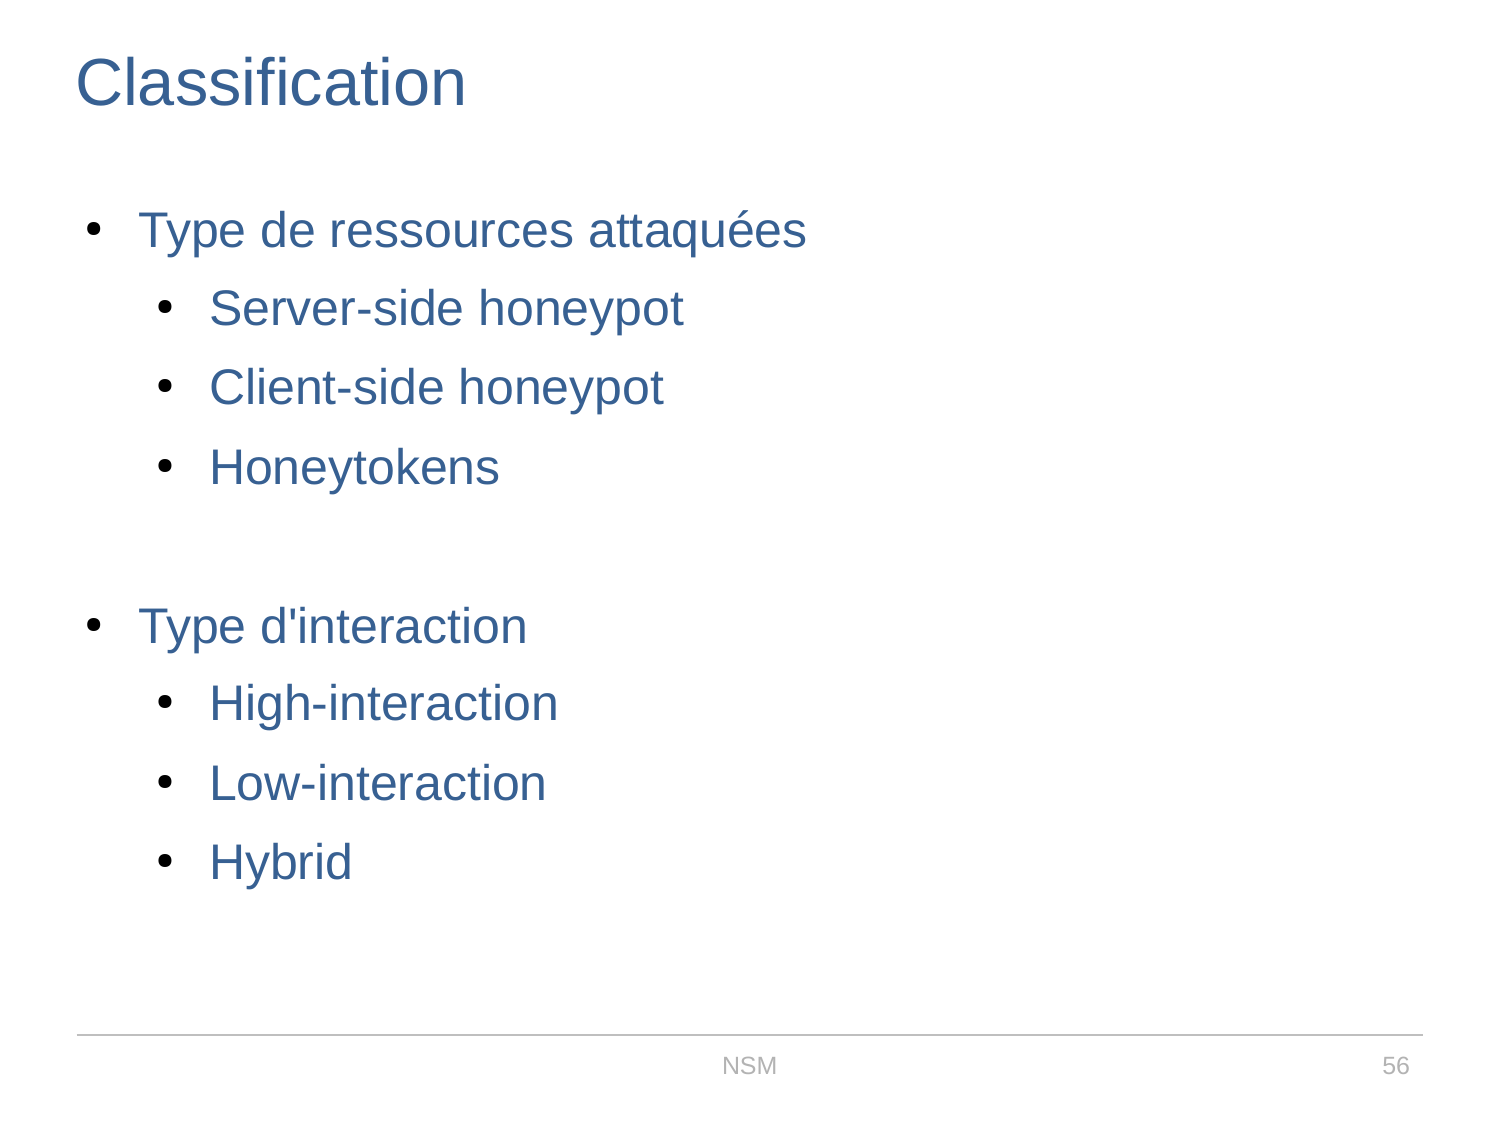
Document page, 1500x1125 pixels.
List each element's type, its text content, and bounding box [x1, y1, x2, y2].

list Type de ressources attaquées Server-side honeypot Client-side honeypot Honeytokens Type d'interaction High-interaction Low-interaction Hybrid [67, 202, 1418, 986]
title Classification [75, 45, 1425, 233]
